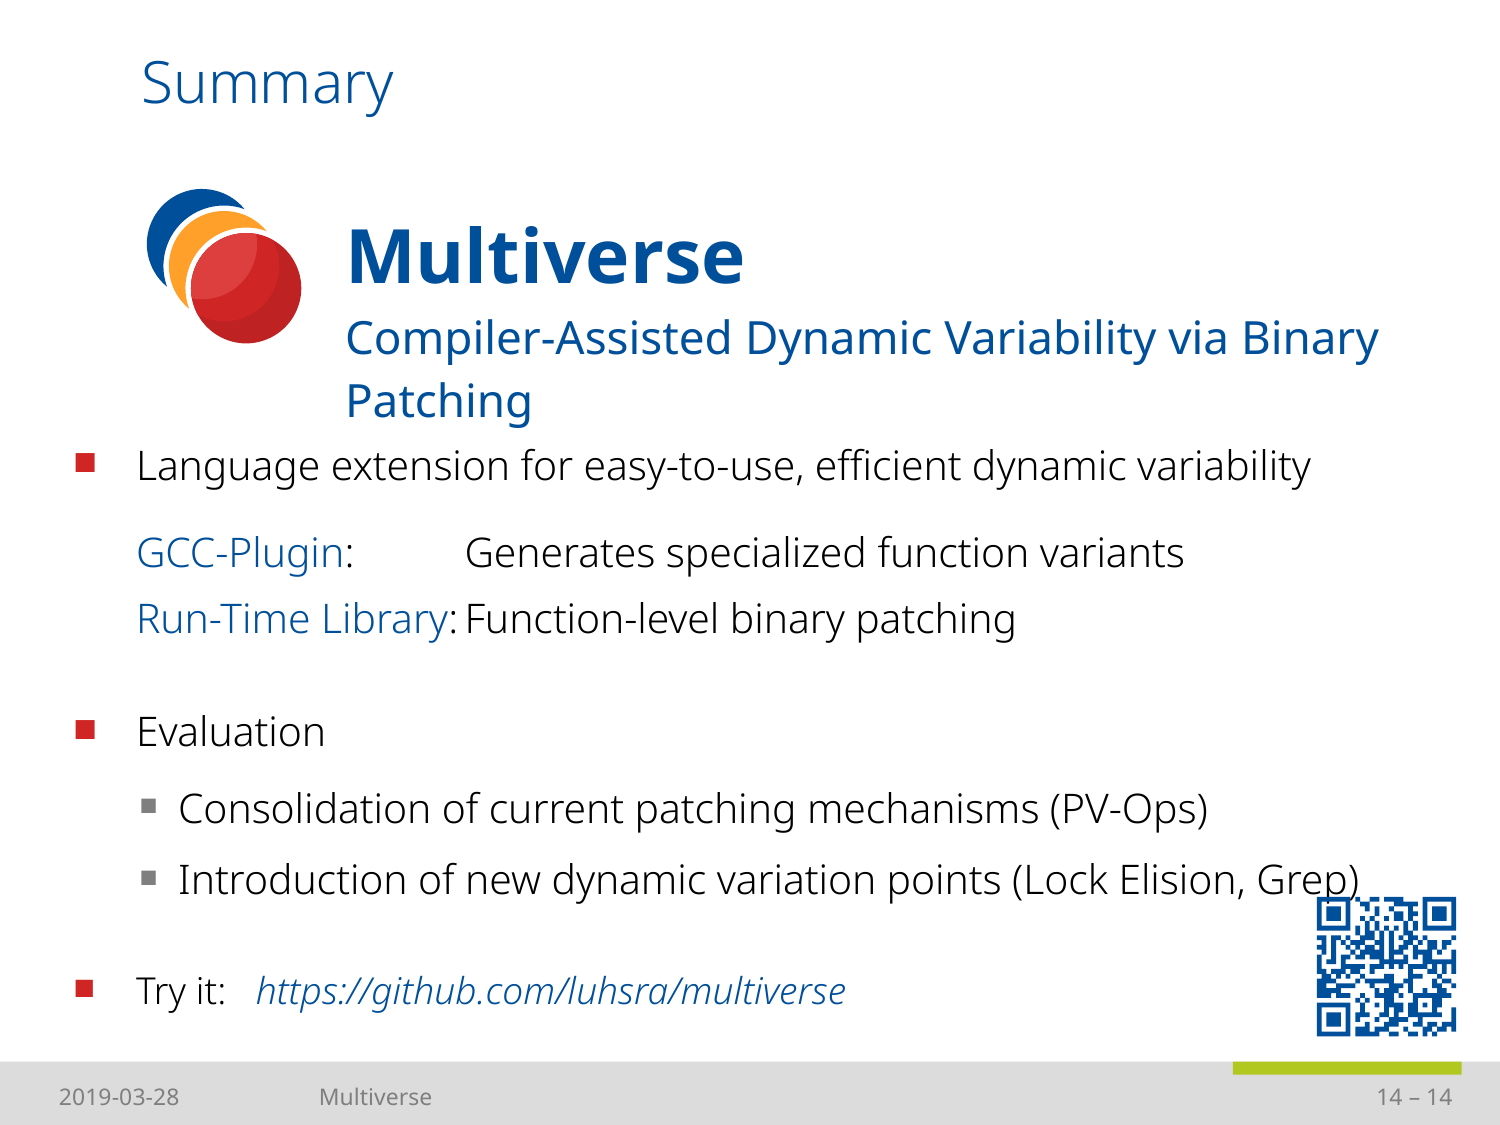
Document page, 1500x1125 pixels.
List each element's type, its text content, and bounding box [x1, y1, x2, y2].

list Language extension for easy-to-use, efficient dynamic variability GCC-Plugin: Generates specialized function variants Run-Time Library: Function-level binary patching Evaluation Consolidation of current patching mechanisms (PV-Ops) Introduction of new dynamic variation points (Lock Elision, Grep) Try it: https://github.com/luhsra/multiverse [57, 437, 1430, 1028]
title Summary [141, 41, 1223, 101]
picture [135, 177, 313, 356]
text_box Multiverse Compiler-Assisted Dynamic Variability via Binary Patching [330, 195, 1459, 378]
picture [1314, 894, 1459, 1039]
